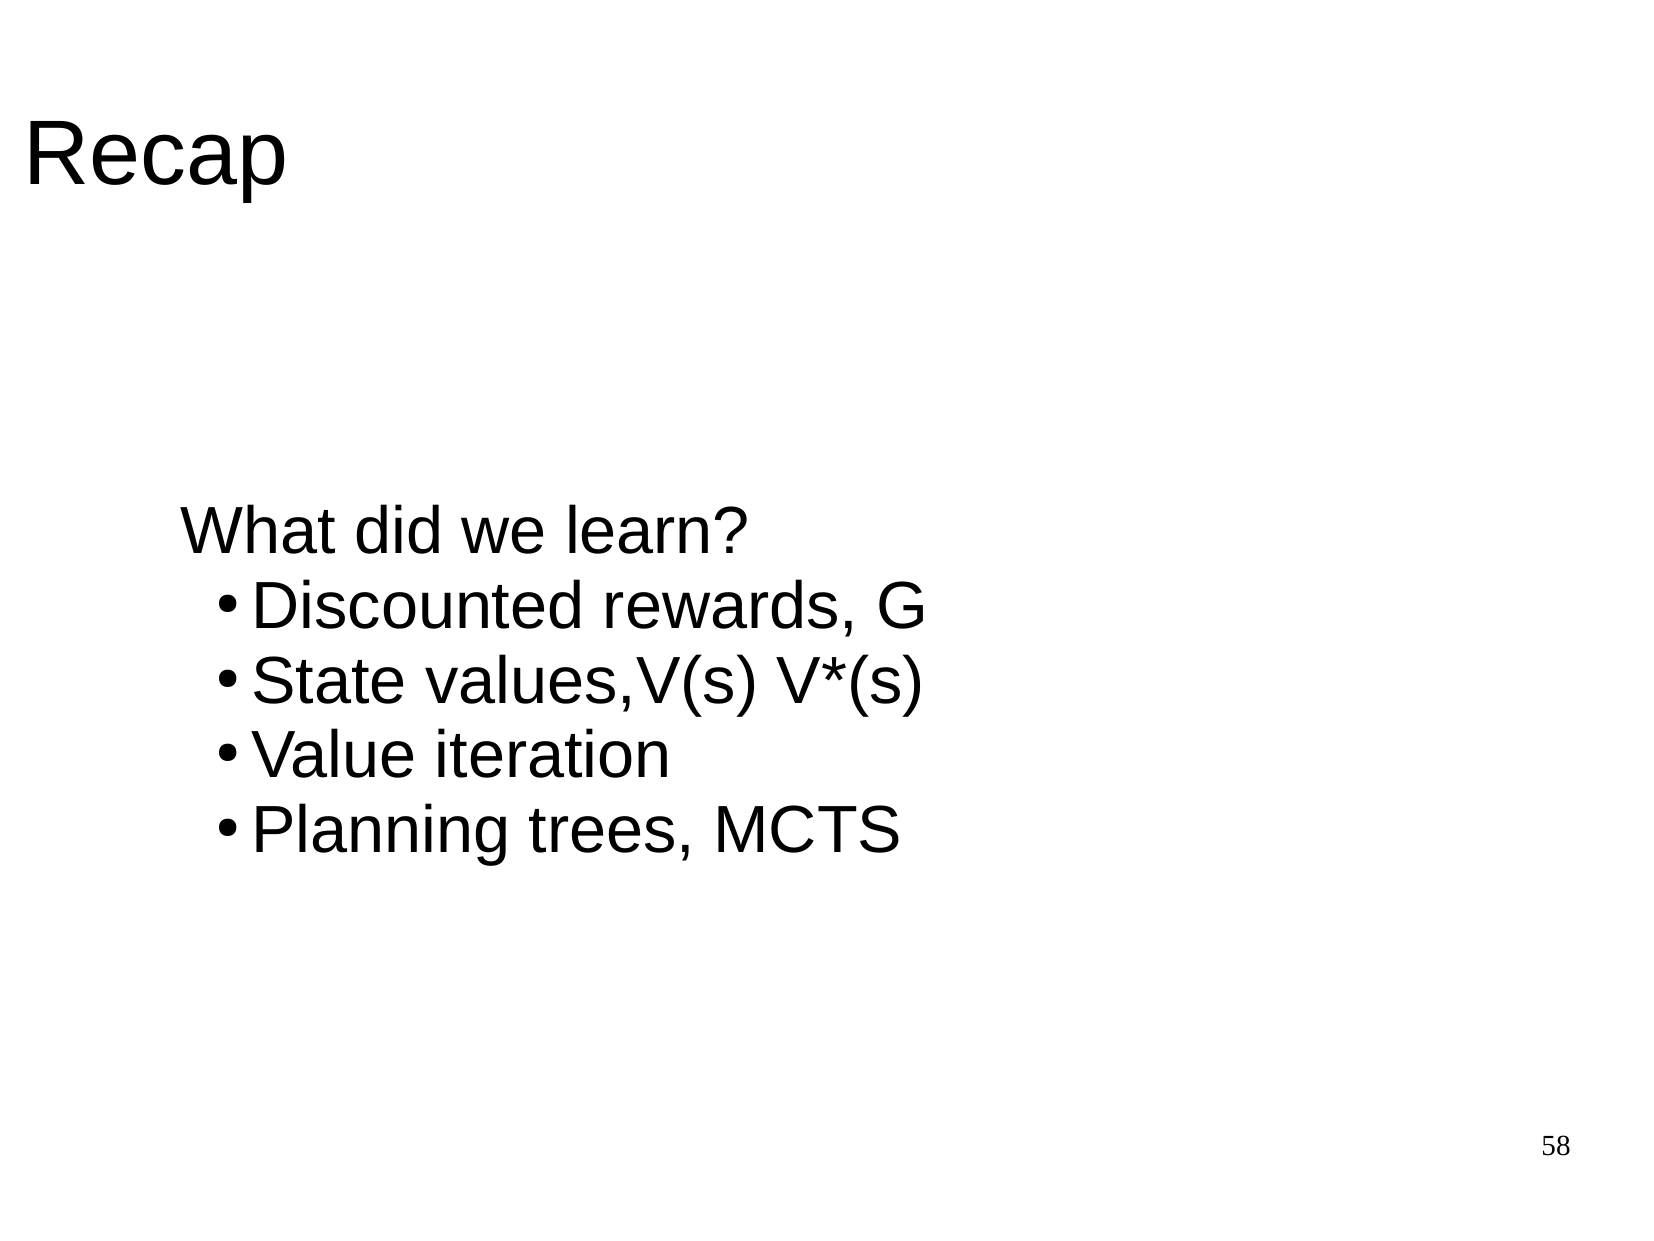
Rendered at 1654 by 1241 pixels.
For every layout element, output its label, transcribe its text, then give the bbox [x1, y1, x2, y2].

text_box What did we learn? Discounted rewards, G State values,V(s) V*(s) Value iteration Planning trees, MCTS [130, 411, 1533, 875]
title Recap [23, 49, 1512, 257]
